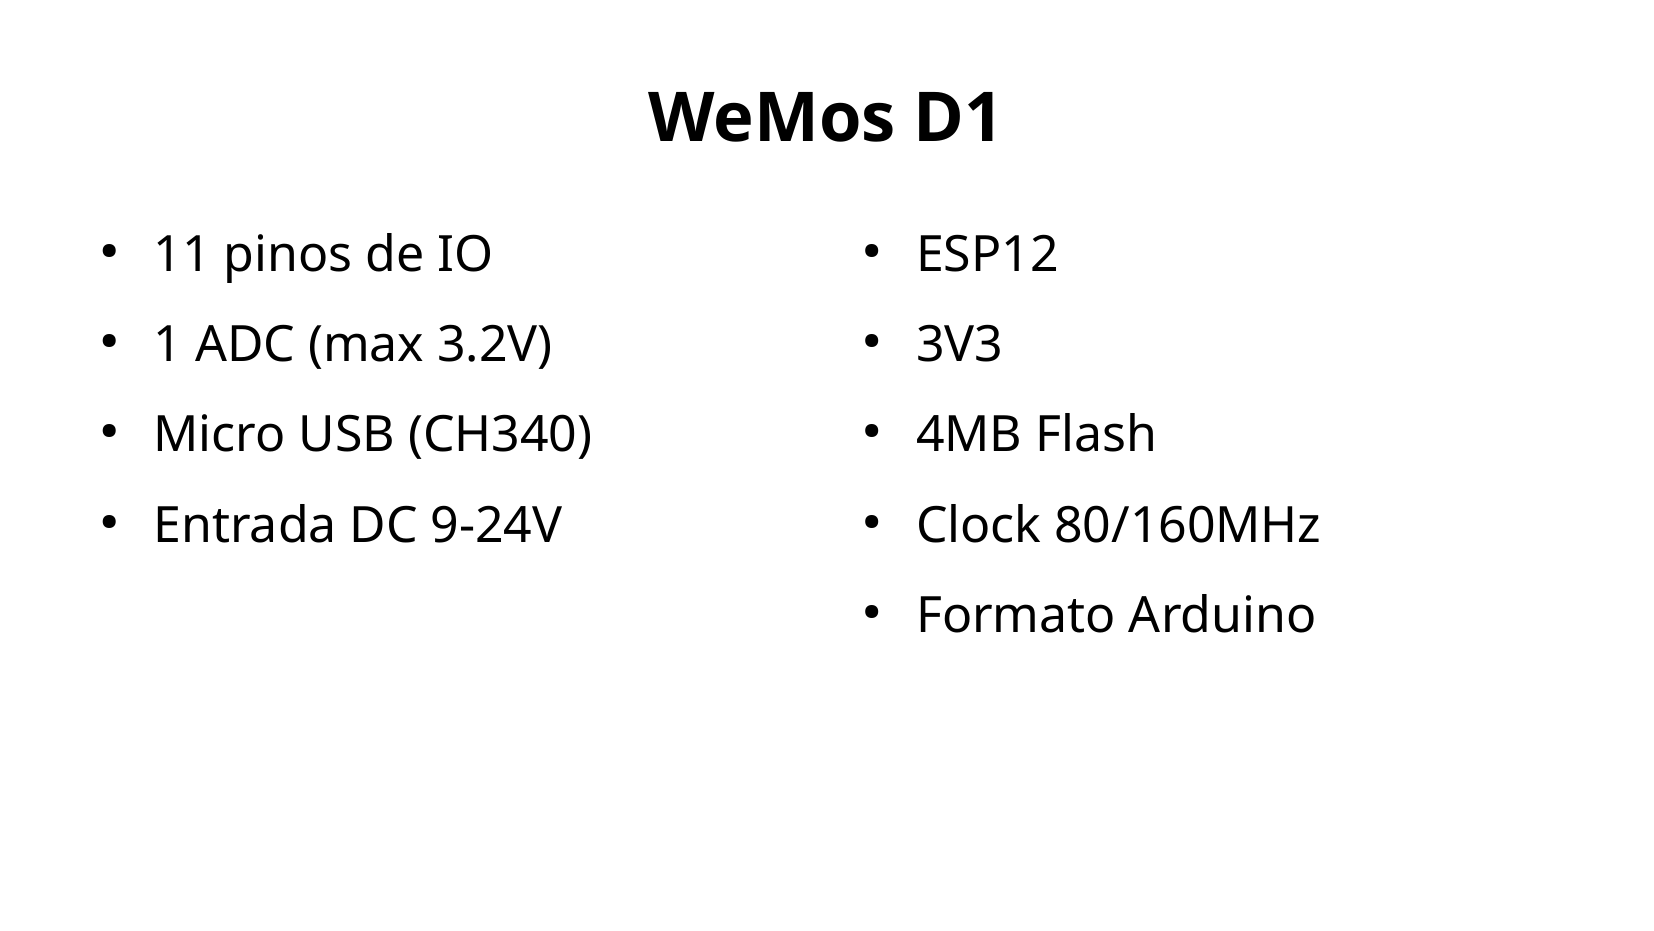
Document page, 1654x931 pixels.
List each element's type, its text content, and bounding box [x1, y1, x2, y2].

list ESP12 3V3 4MB Flash Clock 80/160MHz Formato Arduino [845, 217, 1572, 758]
list 11 pinos de IO 1 ADC (max 3.2V) Micro USB (CH340) Entrada DC 9-24V [82, 217, 809, 758]
title WeMos D1 [82, 37, 1571, 193]
